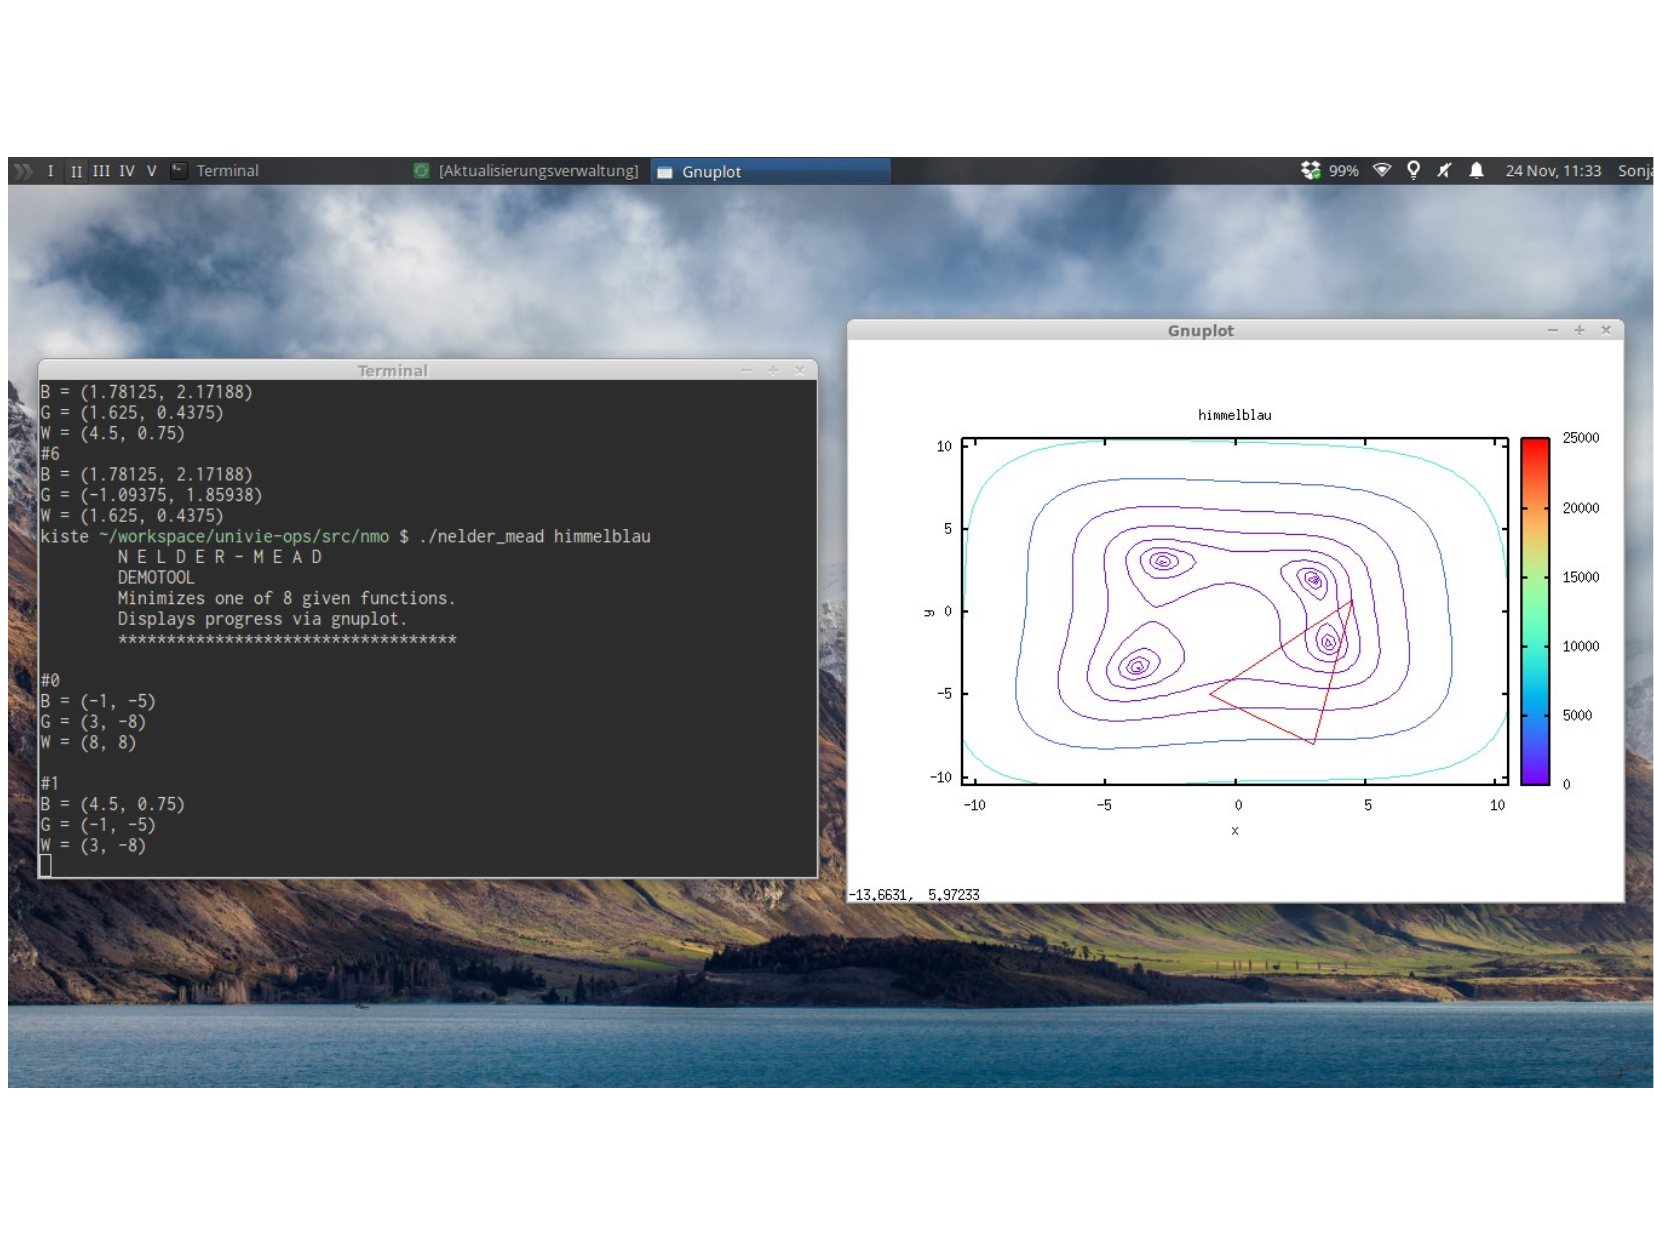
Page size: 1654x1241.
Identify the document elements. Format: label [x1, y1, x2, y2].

picture [8, 157, 1654, 1088]
